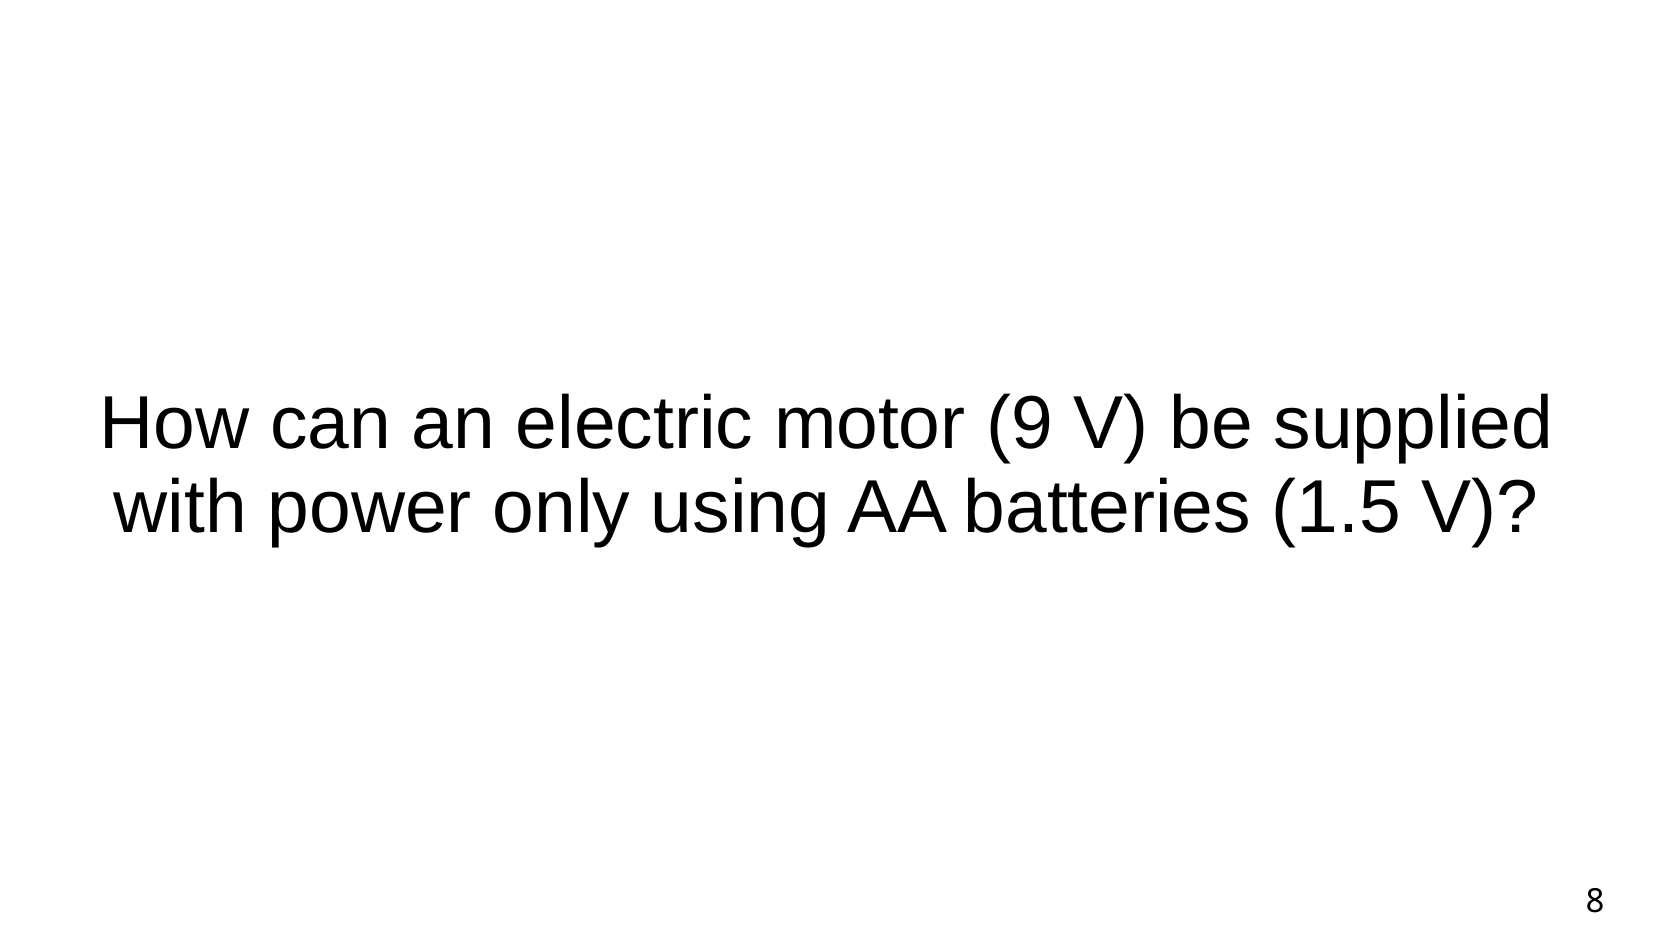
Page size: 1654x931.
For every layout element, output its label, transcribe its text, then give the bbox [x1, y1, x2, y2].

list How can an electric motor (9 V) be supplied with power only using AA batteries (1.5 V)? [82, 90, 1571, 841]
